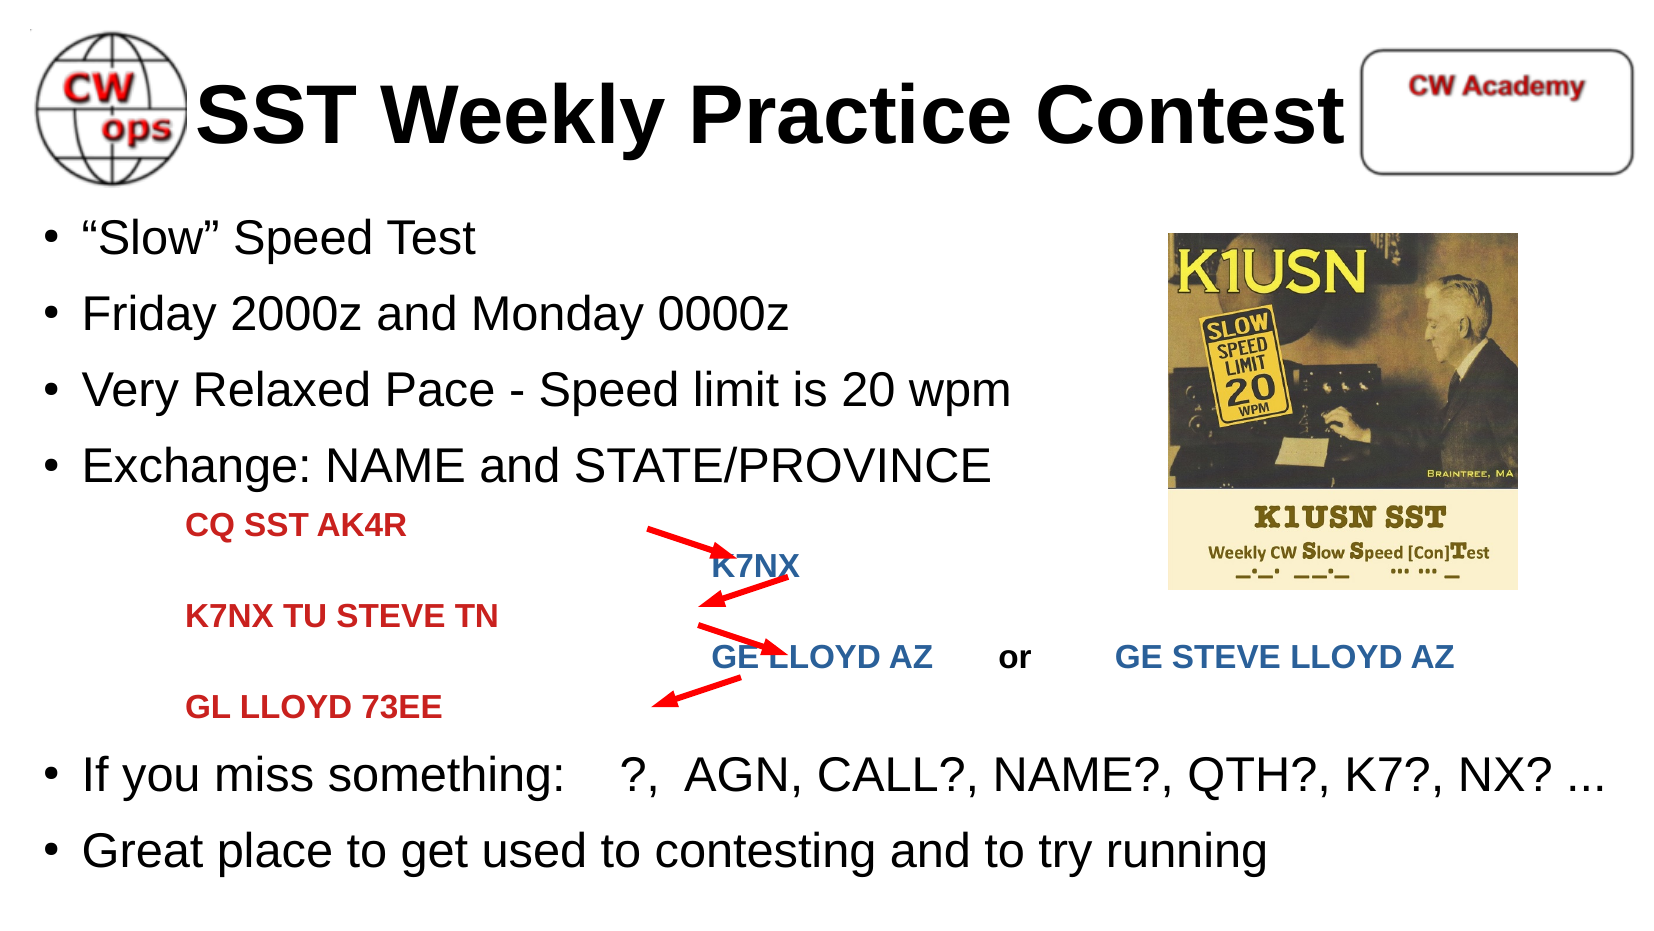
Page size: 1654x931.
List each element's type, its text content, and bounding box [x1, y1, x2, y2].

picture [30, 29, 187, 37]
list “Slow” Speed Test Friday 2000z and Monday 0000z Very Relaxed Pace - Speed limit is 20 wpm Exchange: NAME and STATE/PROVINCE CQ SST AK4R K7NX K7NX TU STEVE TN GE LLOYD AZ or GE STEVE LLOYD AZ GL LLOYD 73EE If you miss something: ?, AGN, CALL?, NAME?, QTH?, K7?, NX? ... Great place to get used to contesting and to try running [30, 210, 1621, 901]
picture [1168, 233, 1518, 590]
title SST Weekly Practice Contest [26, 37, 1516, 193]
picture [1516, 37, 1640, 186]
